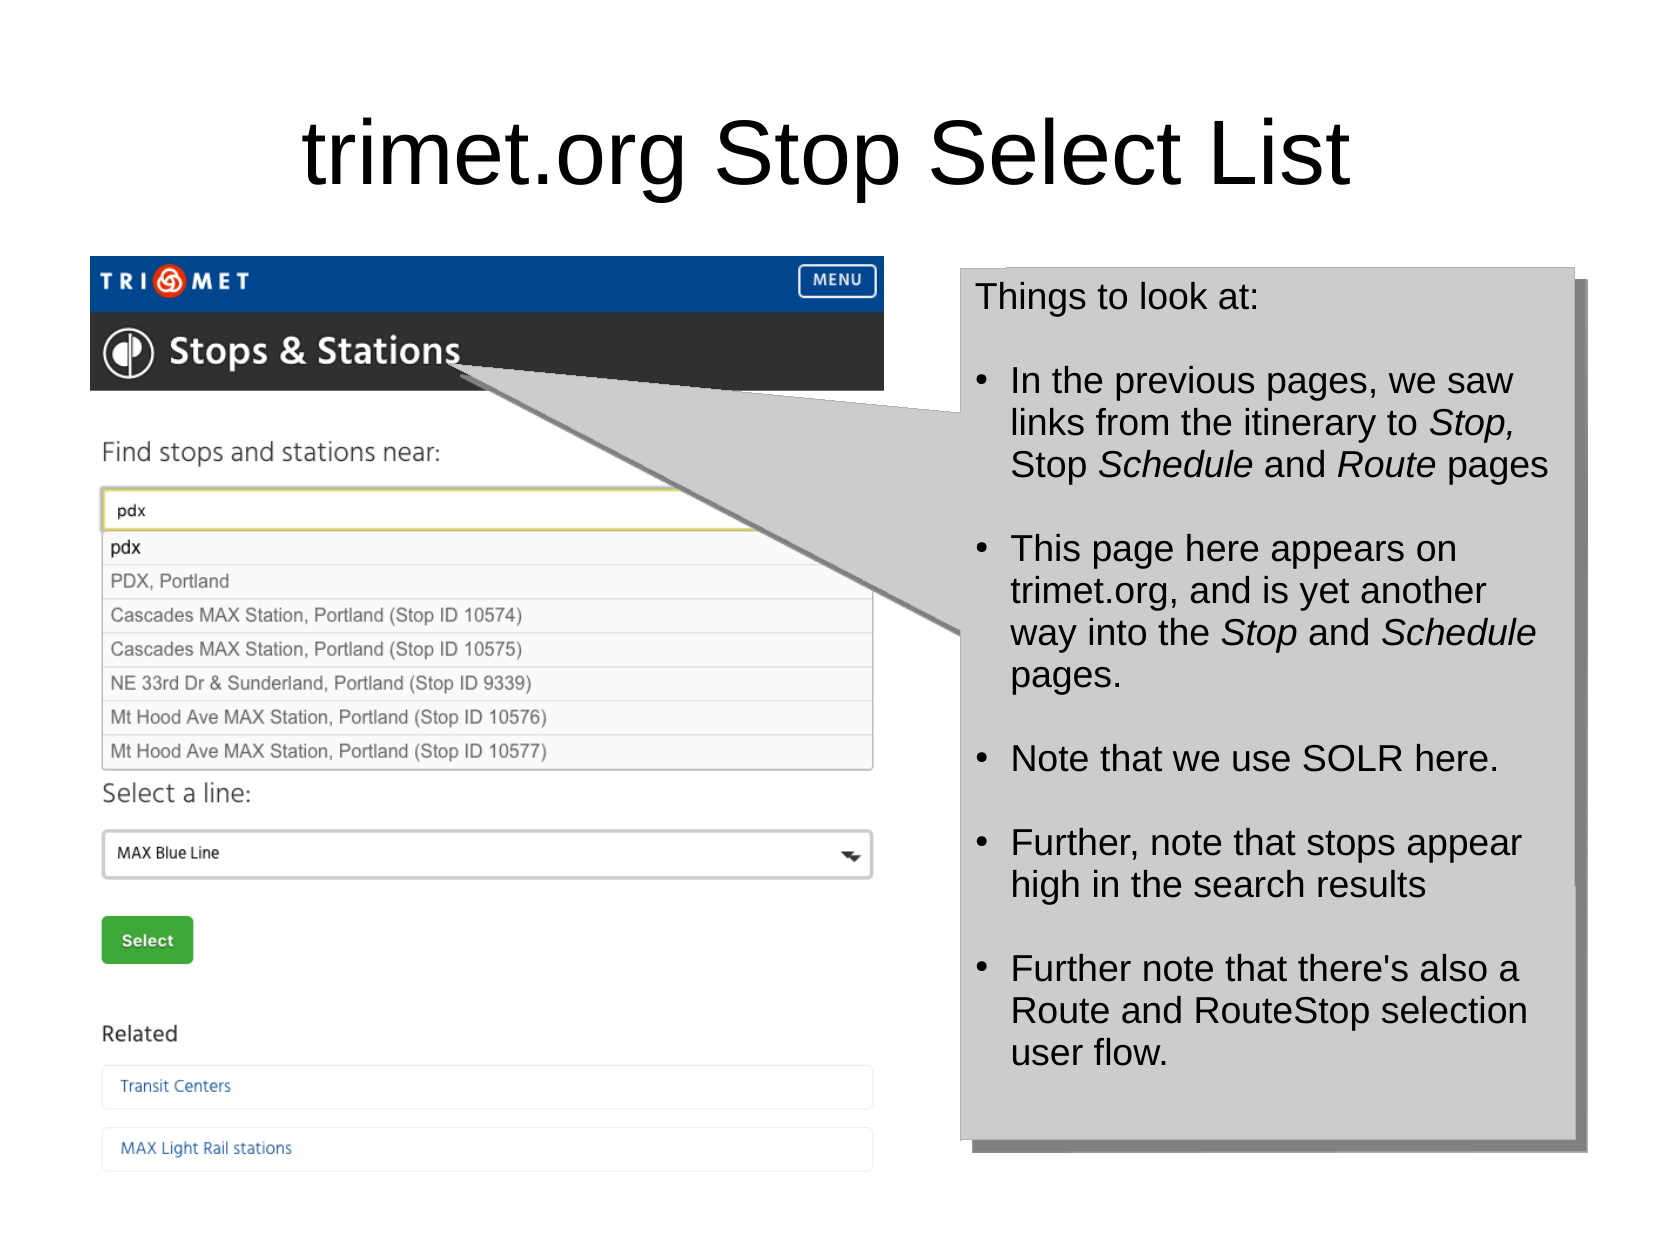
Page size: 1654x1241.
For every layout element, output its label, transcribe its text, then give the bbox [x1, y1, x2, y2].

title trimet.org Stop Select List [82, 49, 1571, 257]
text_box Things to look at: In the previous pages, we saw links from the itinerary to Stop, Stop Schedule and Route pages This page here appears on trimet.org, and is yet another way into the Stop and Schedule pages. Note that we use SOLR here. Further, note that stops appear high in the search results Further note that there's also a Route and RouteStop selection user flow. [448, 267, 1576, 1141]
picture [90, 256, 884, 1181]
